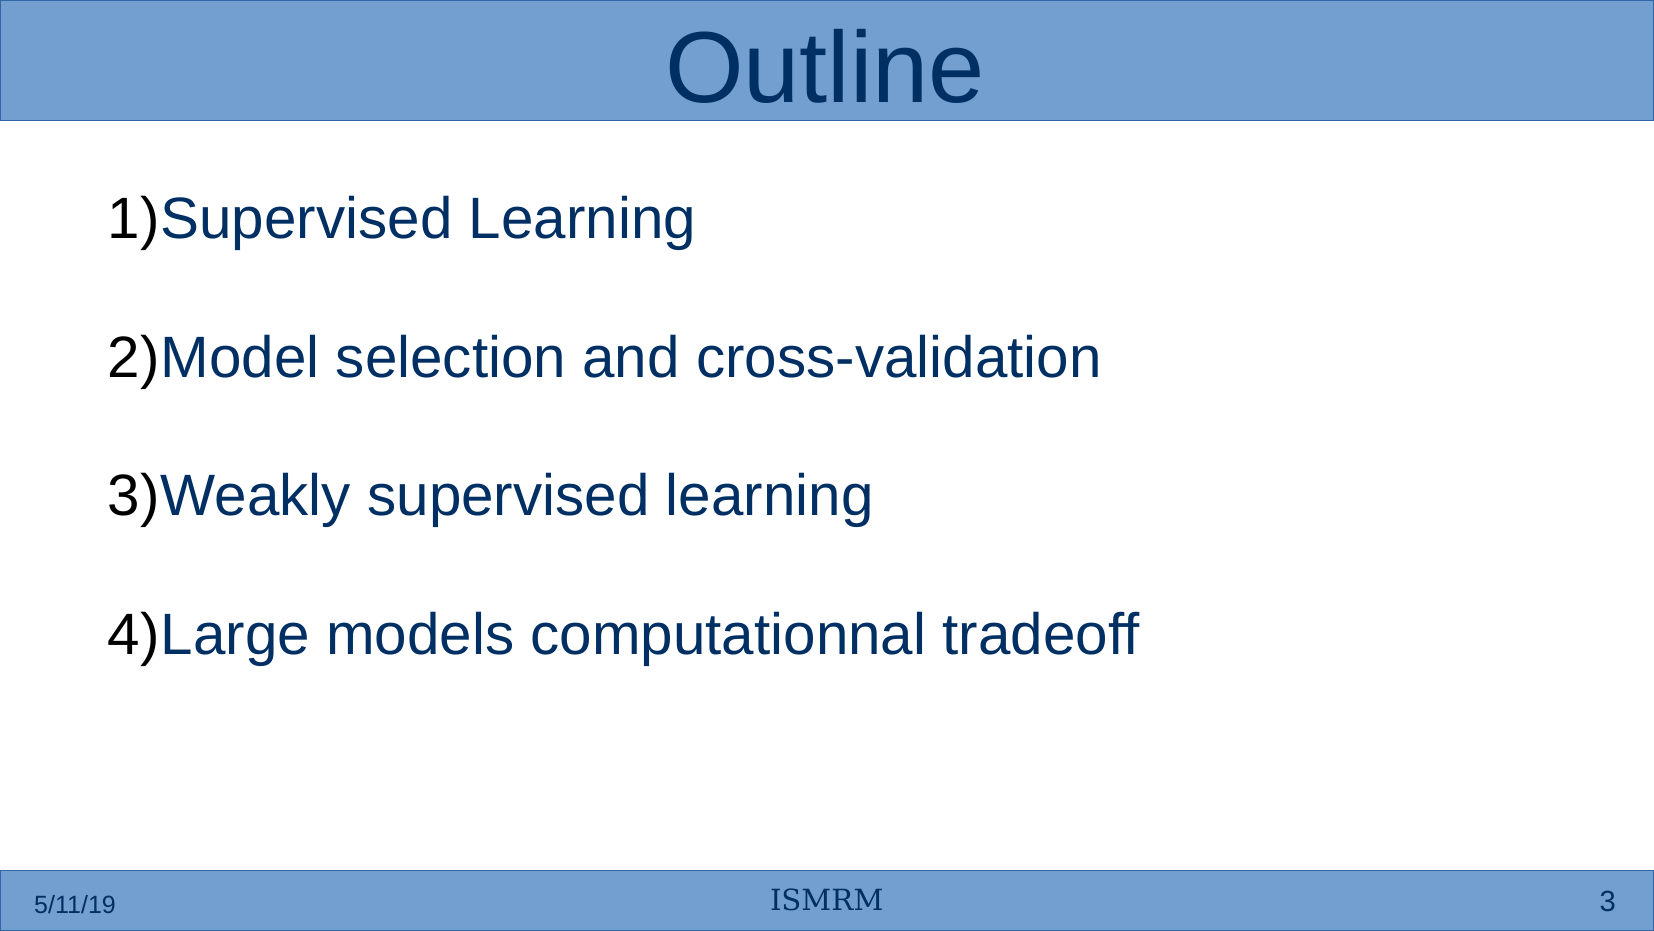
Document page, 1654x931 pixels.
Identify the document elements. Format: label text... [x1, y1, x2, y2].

title Outline [0, 15, 1651, 121]
list Supervised Learning Model selection and cross-validation Weakly supervised learning Large models computationnal tradeoff [90, 180, 1579, 766]
